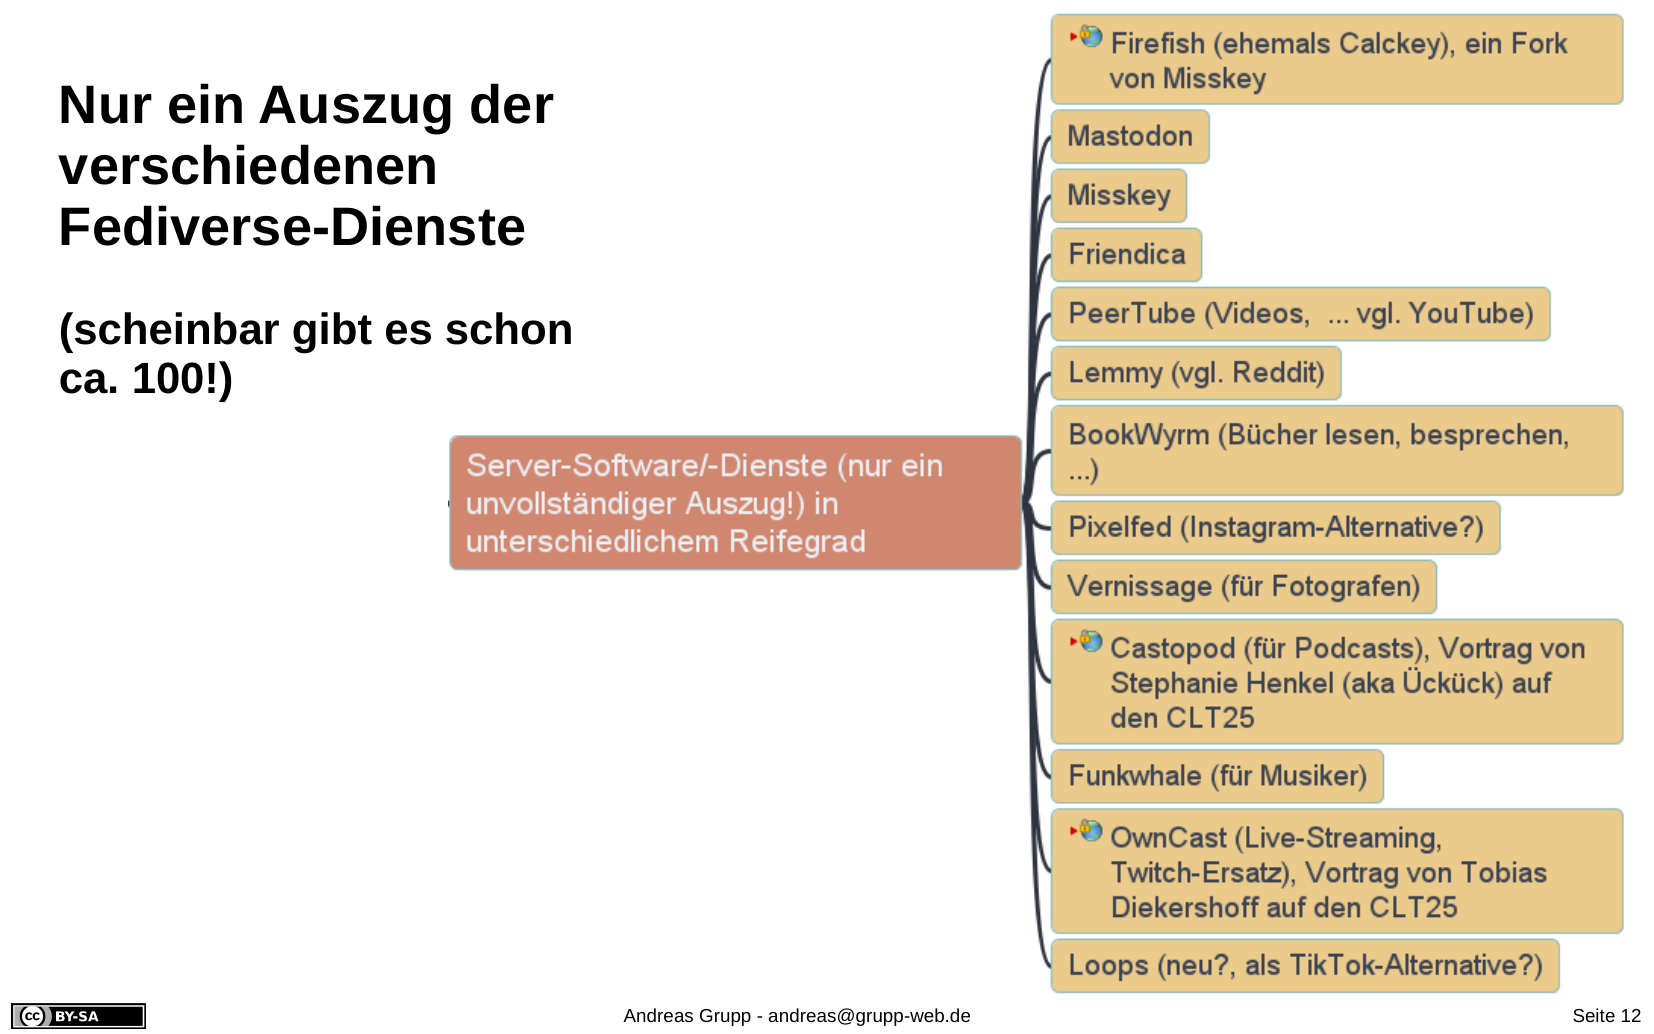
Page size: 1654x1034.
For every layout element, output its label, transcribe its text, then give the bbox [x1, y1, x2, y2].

picture [11, 1003, 146, 1029]
title Nur ein Auszug der verschiedenen Fediverse-Dienste (scheinbar gibt es schon ca. 100!) [59, 59, 591, 419]
picture [448, 5, 1630, 1007]
